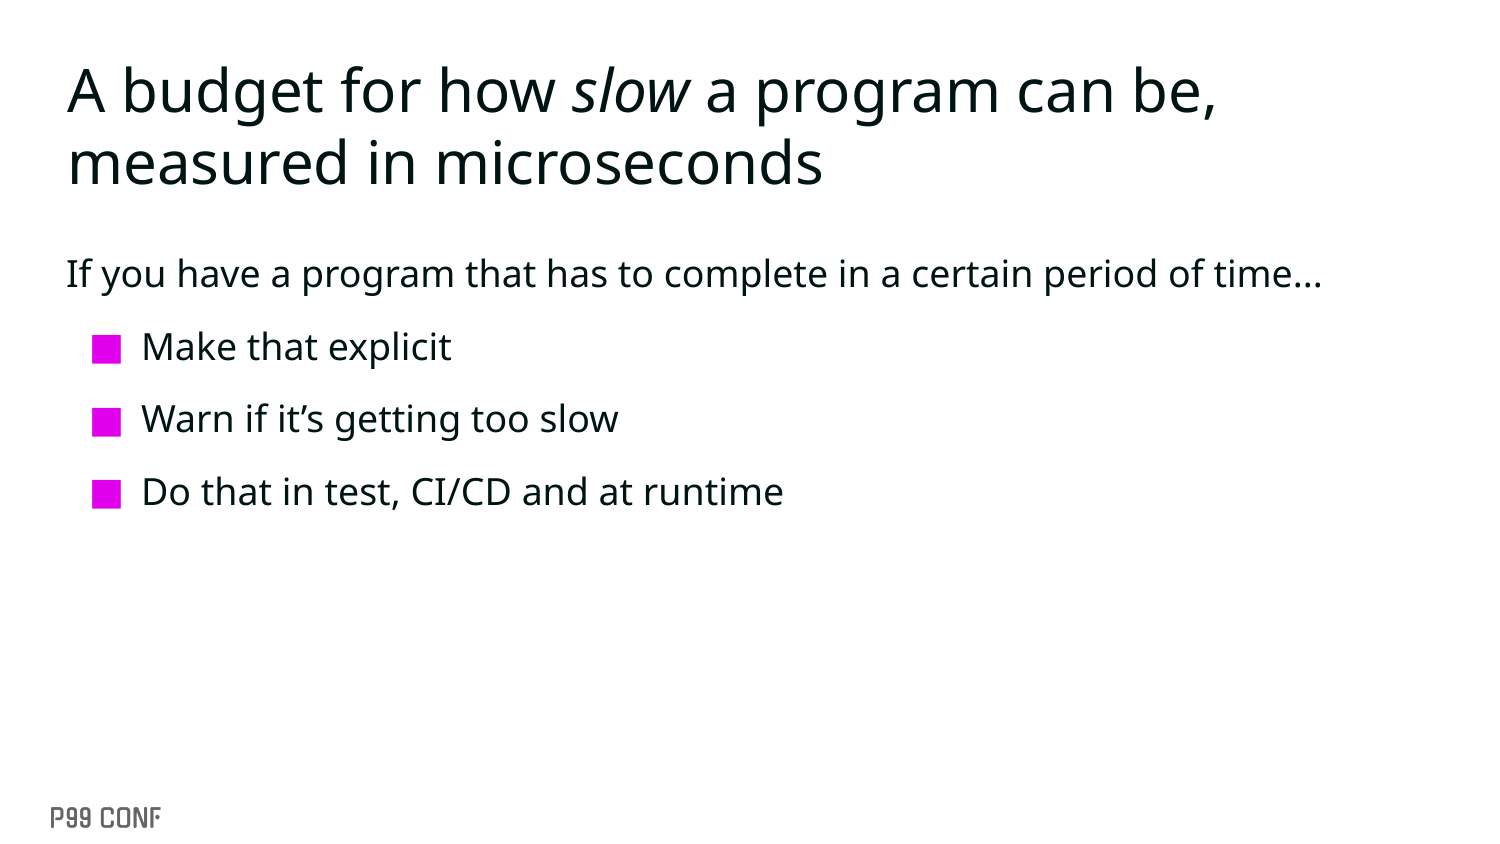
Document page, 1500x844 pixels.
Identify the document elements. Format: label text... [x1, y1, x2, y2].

picture [51, 807, 161, 828]
title A budget for how slow a program can be, measured in microseconds [52, 37, 1451, 214]
list If you have a program that has to complete in a certain period of time... Make that explicit Warn if it’s getting too slow Do that in test, CI/CD and at runtime [51, 228, 1449, 789]
